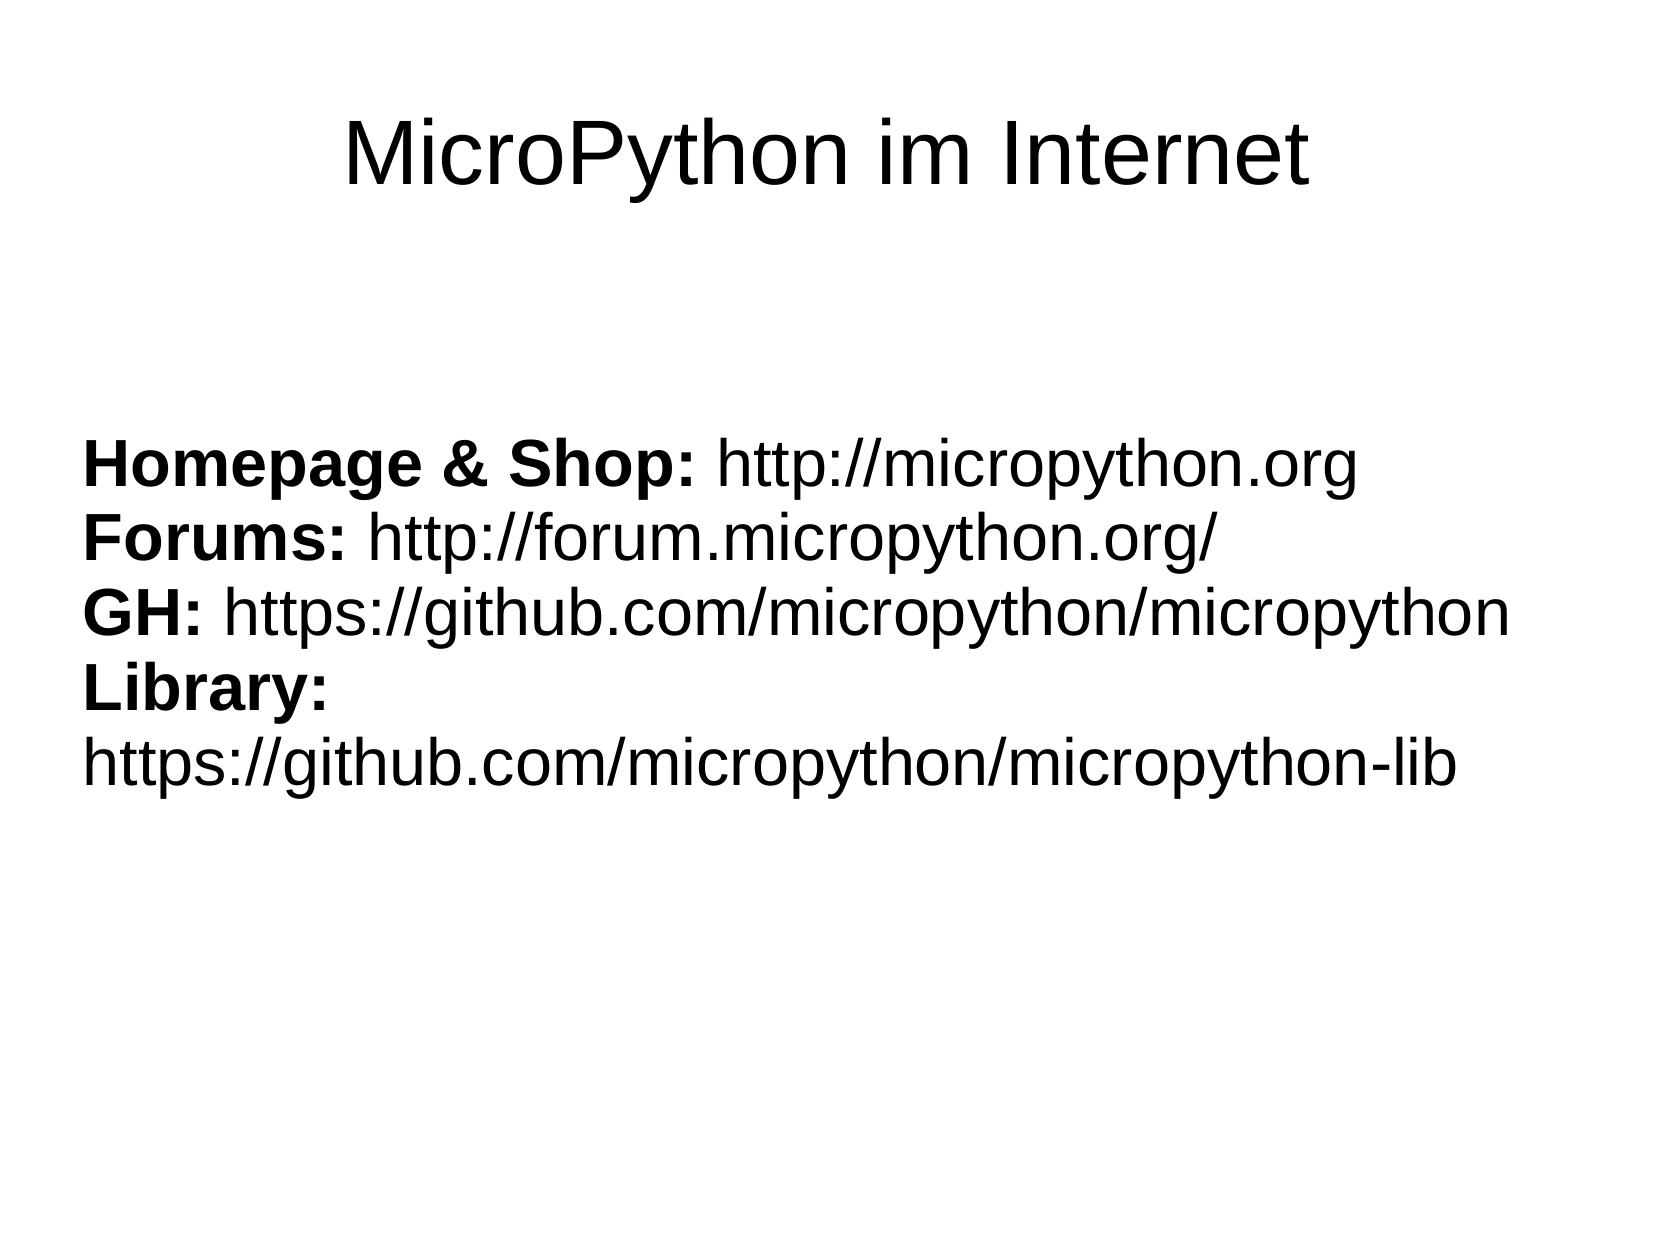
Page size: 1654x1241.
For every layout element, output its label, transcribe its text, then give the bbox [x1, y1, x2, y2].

title MicroPython im Internet [82, 49, 1571, 257]
subtitle Homepage & Shop: http://micropython.org Forums: http://forum.micropython.org/ GH: https://github.com/micropython/micropython Library: https://github.com/micropython/micropython-lib [82, 290, 1571, 1010]
